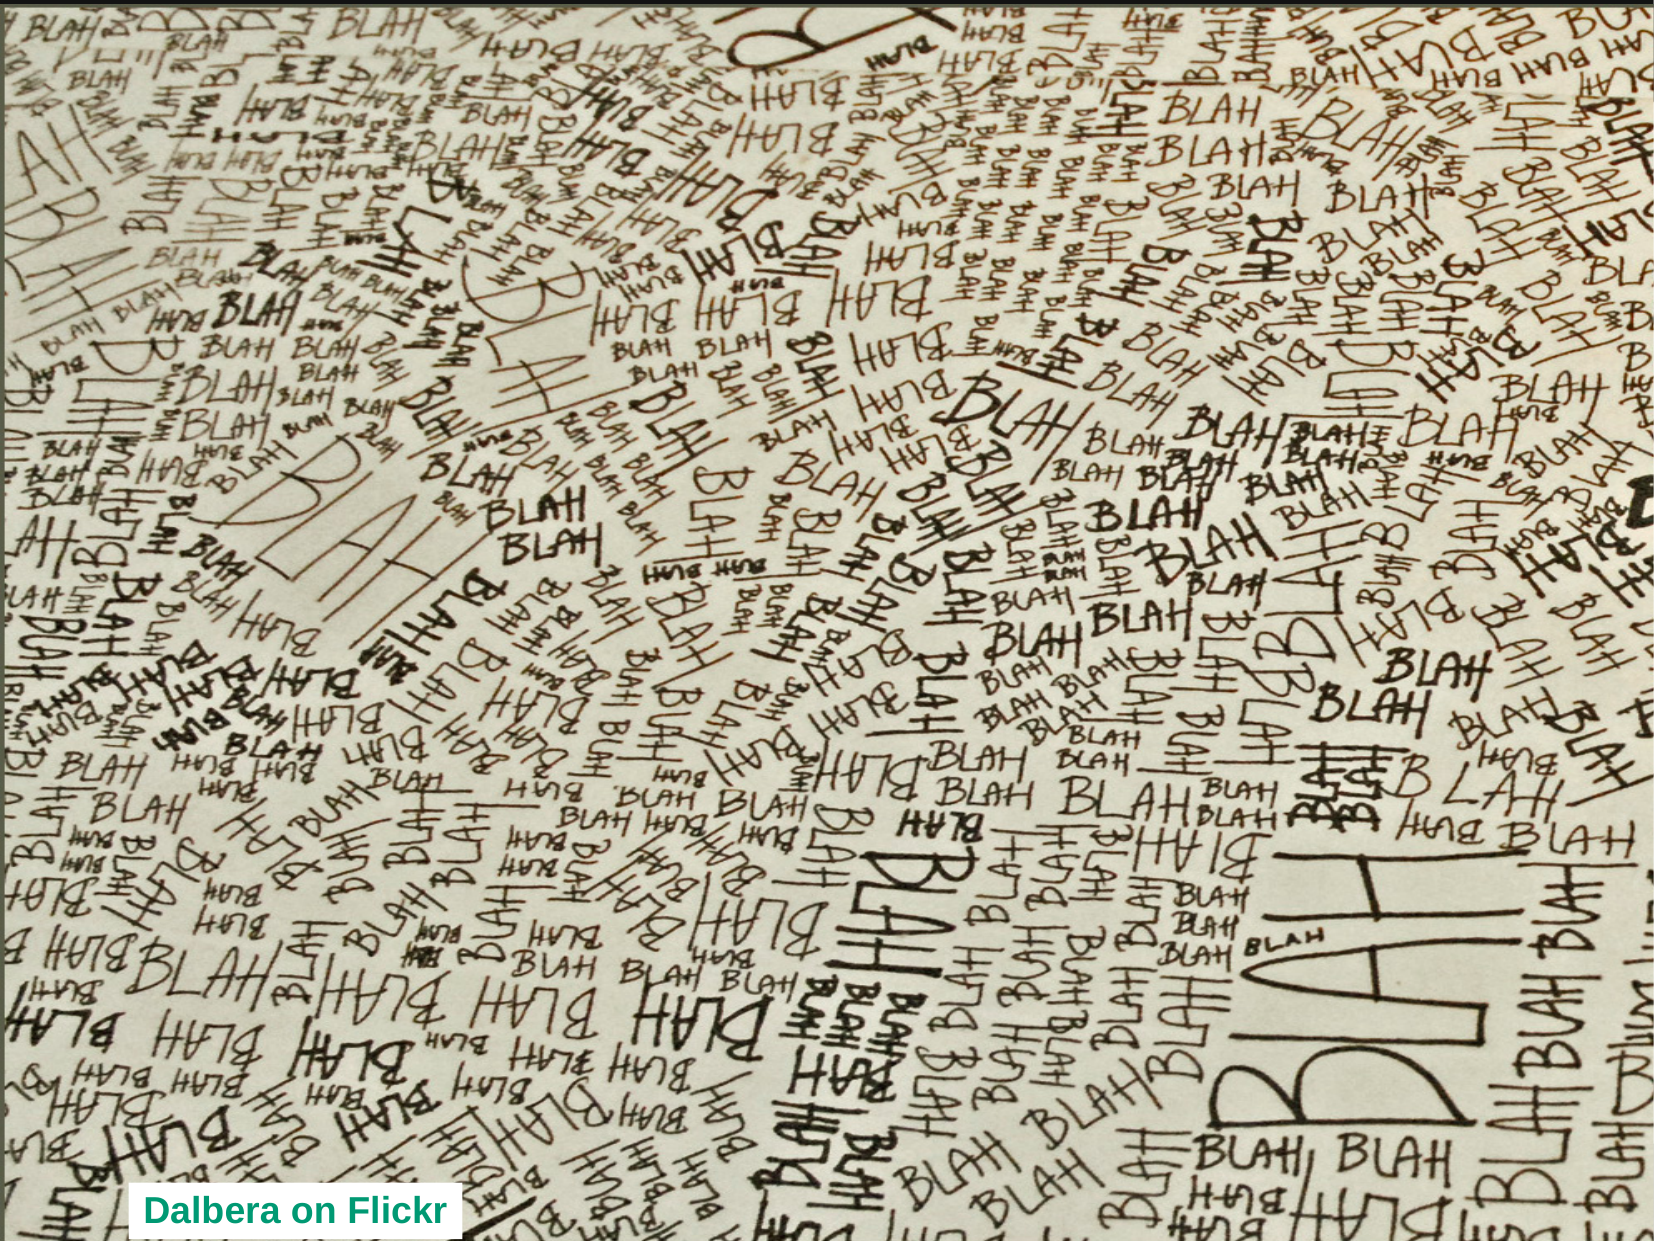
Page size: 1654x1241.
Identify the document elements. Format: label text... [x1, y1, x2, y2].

picture [0, 0, 1654, 1241]
text_box Dalbera on Flickr [128, 1182, 463, 1240]
